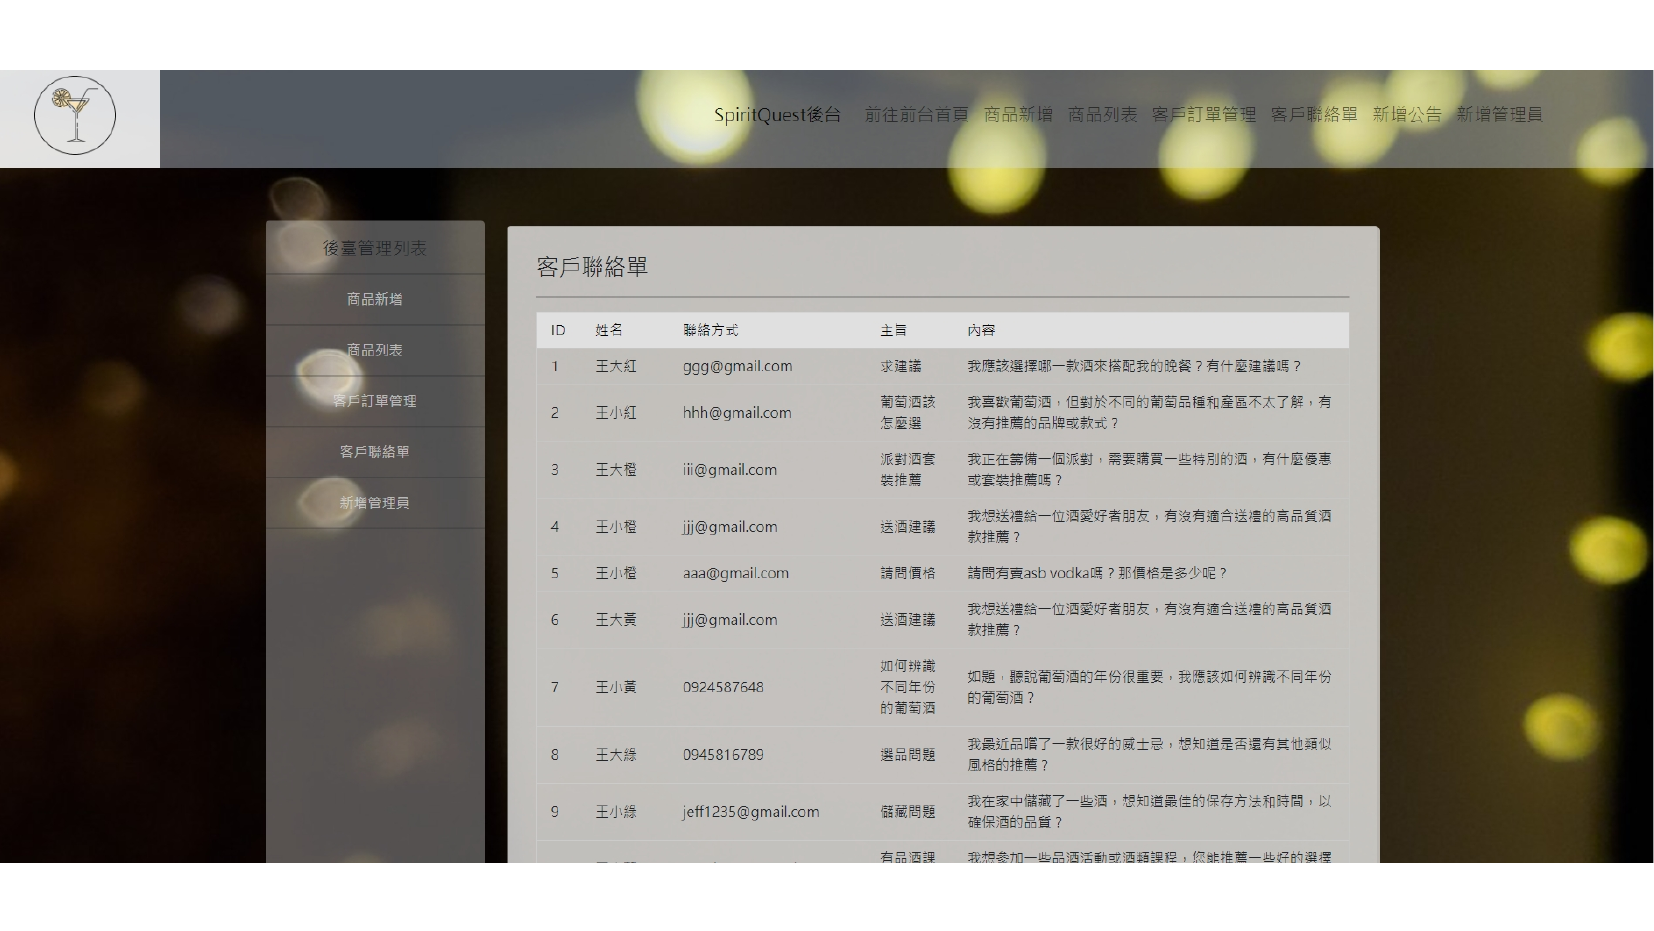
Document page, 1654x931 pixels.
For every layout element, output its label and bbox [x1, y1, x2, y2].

picture [0, 70, 1654, 863]
